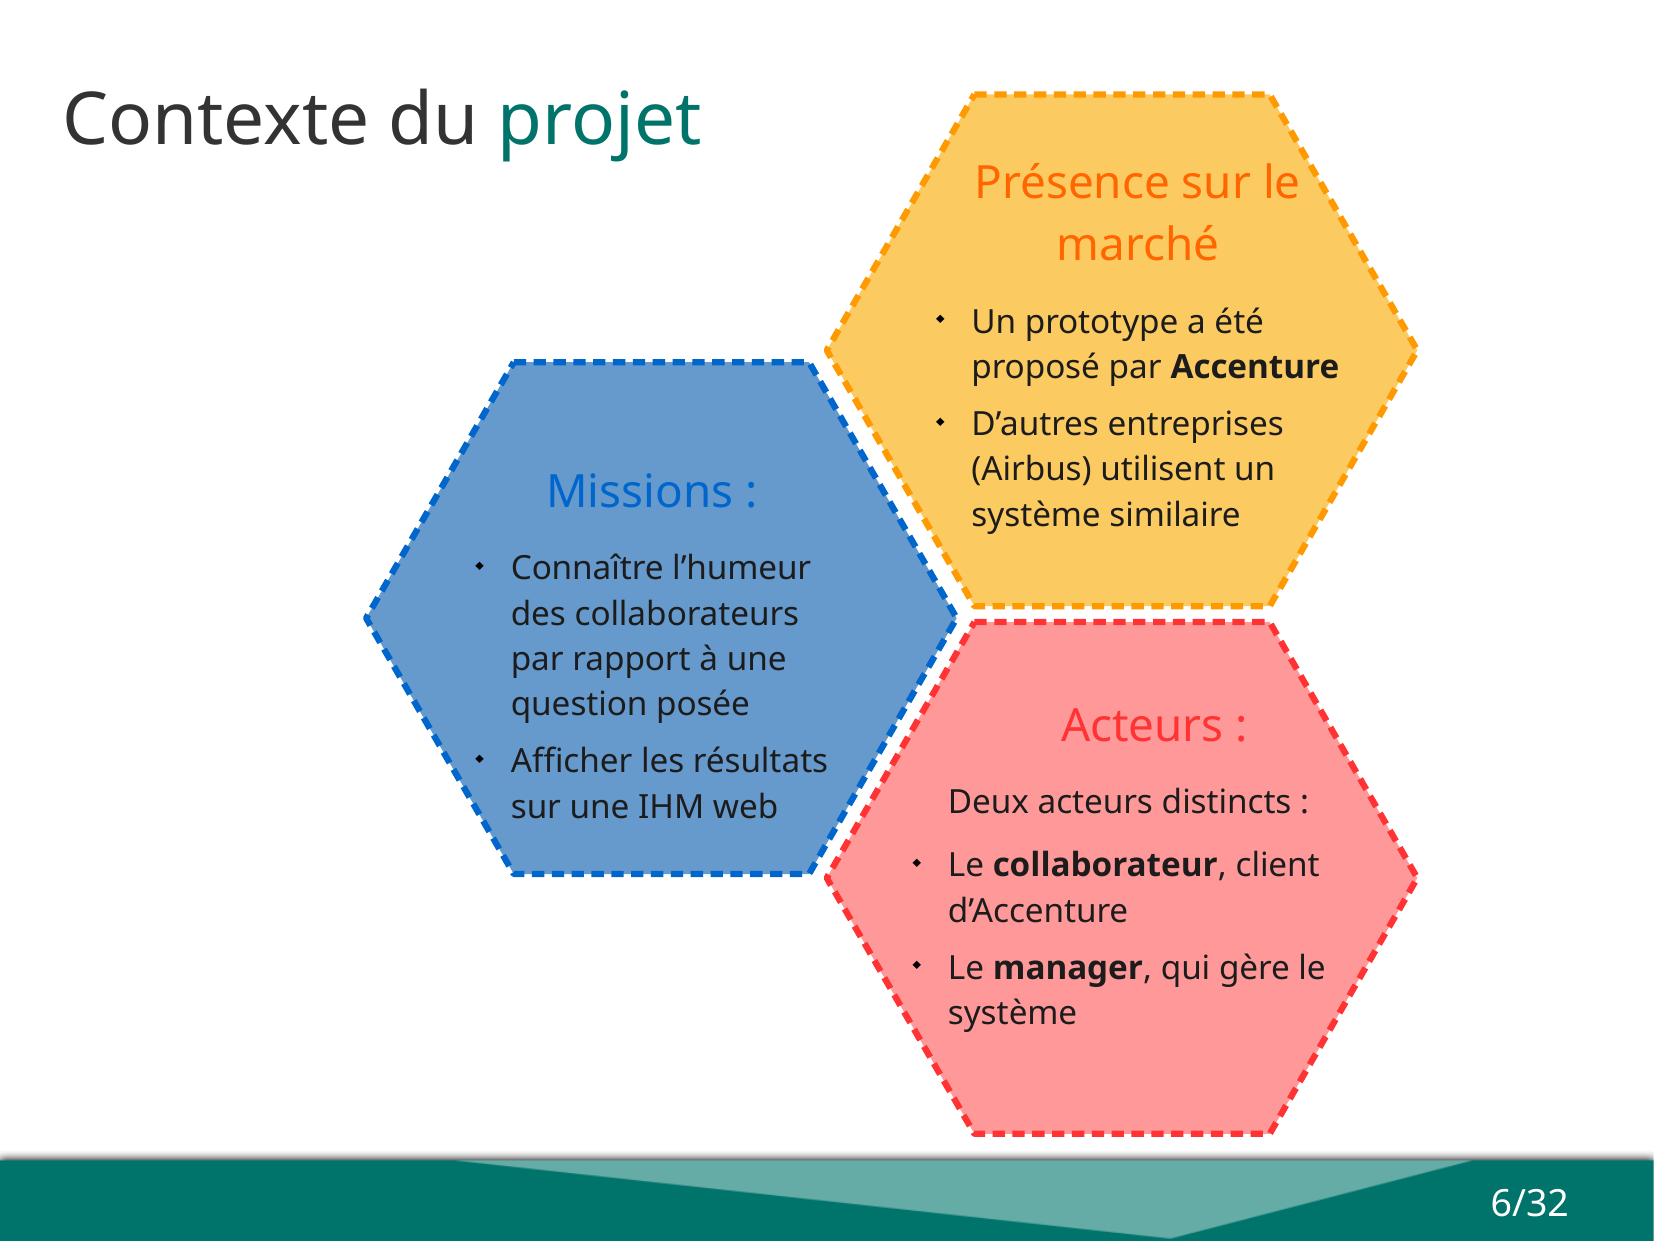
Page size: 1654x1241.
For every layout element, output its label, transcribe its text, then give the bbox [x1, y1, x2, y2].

text_box Missions : Connaître l’humeur des collaborateurs par rapport à une question posée Afficher les résultats sur une IHM web [460, 451, 875, 855]
text_box Acteurs : Deux acteurs distincts : Le collaborateur, client d’Accenture Le manager, qui gère le système [897, 684, 1347, 1134]
text_box [875, 476, 947, 760]
text_box [938, 636, 1306, 684]
text_box [826, 756, 897, 1000]
text_box Contexte du projet [47, 59, 622, 158]
text_box <numéro>/32 [1489, 1169, 1654, 1233]
picture [0, 0, 1654, 1241]
text_box [1347, 756, 1418, 1000]
text_box [366, 455, 460, 781]
text_box [1359, 249, 1418, 452]
text_box [502, 855, 821, 875]
text_box [462, 362, 861, 451]
text_box [826, 187, 921, 514]
text_box Présence sur le marché Un prototype a été proposé par Accenture D’autres entreprises (Airbus) utilisent un système similaire [921, 141, 1359, 636]
text_box [947, 94, 1297, 141]
